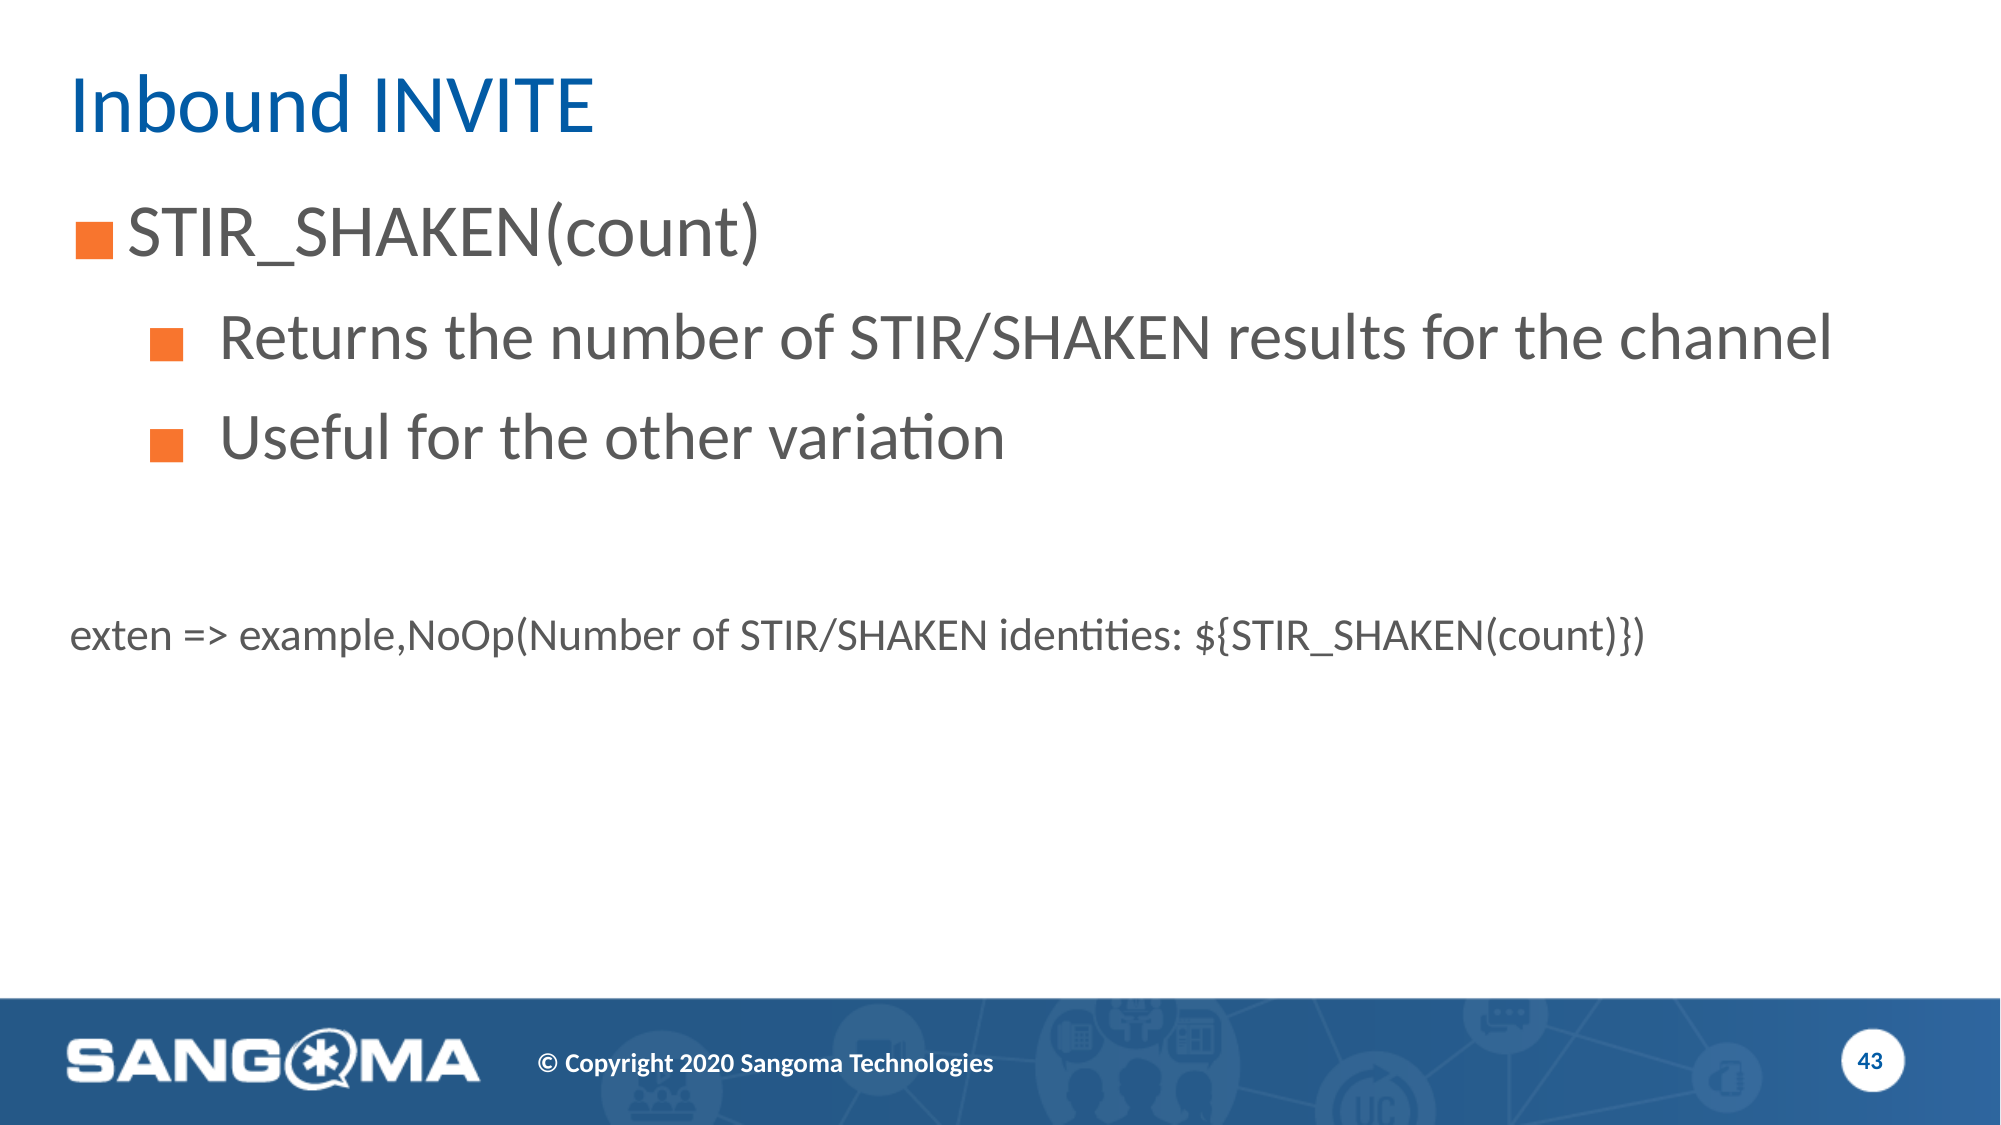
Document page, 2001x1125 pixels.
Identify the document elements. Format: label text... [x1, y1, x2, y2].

title Inbound INVITE [54, 48, 1945, 164]
picture [0, 0, 2001, 1125]
list STIR_SHAKEN(count) Returns the number of STIR/SHAKEN results for the channel Useful for the other variation exten => example,NoOp(Number of STIR/SHAKEN identities: ${STIR_SHAKEN(count)}) [54, 174, 1945, 999]
